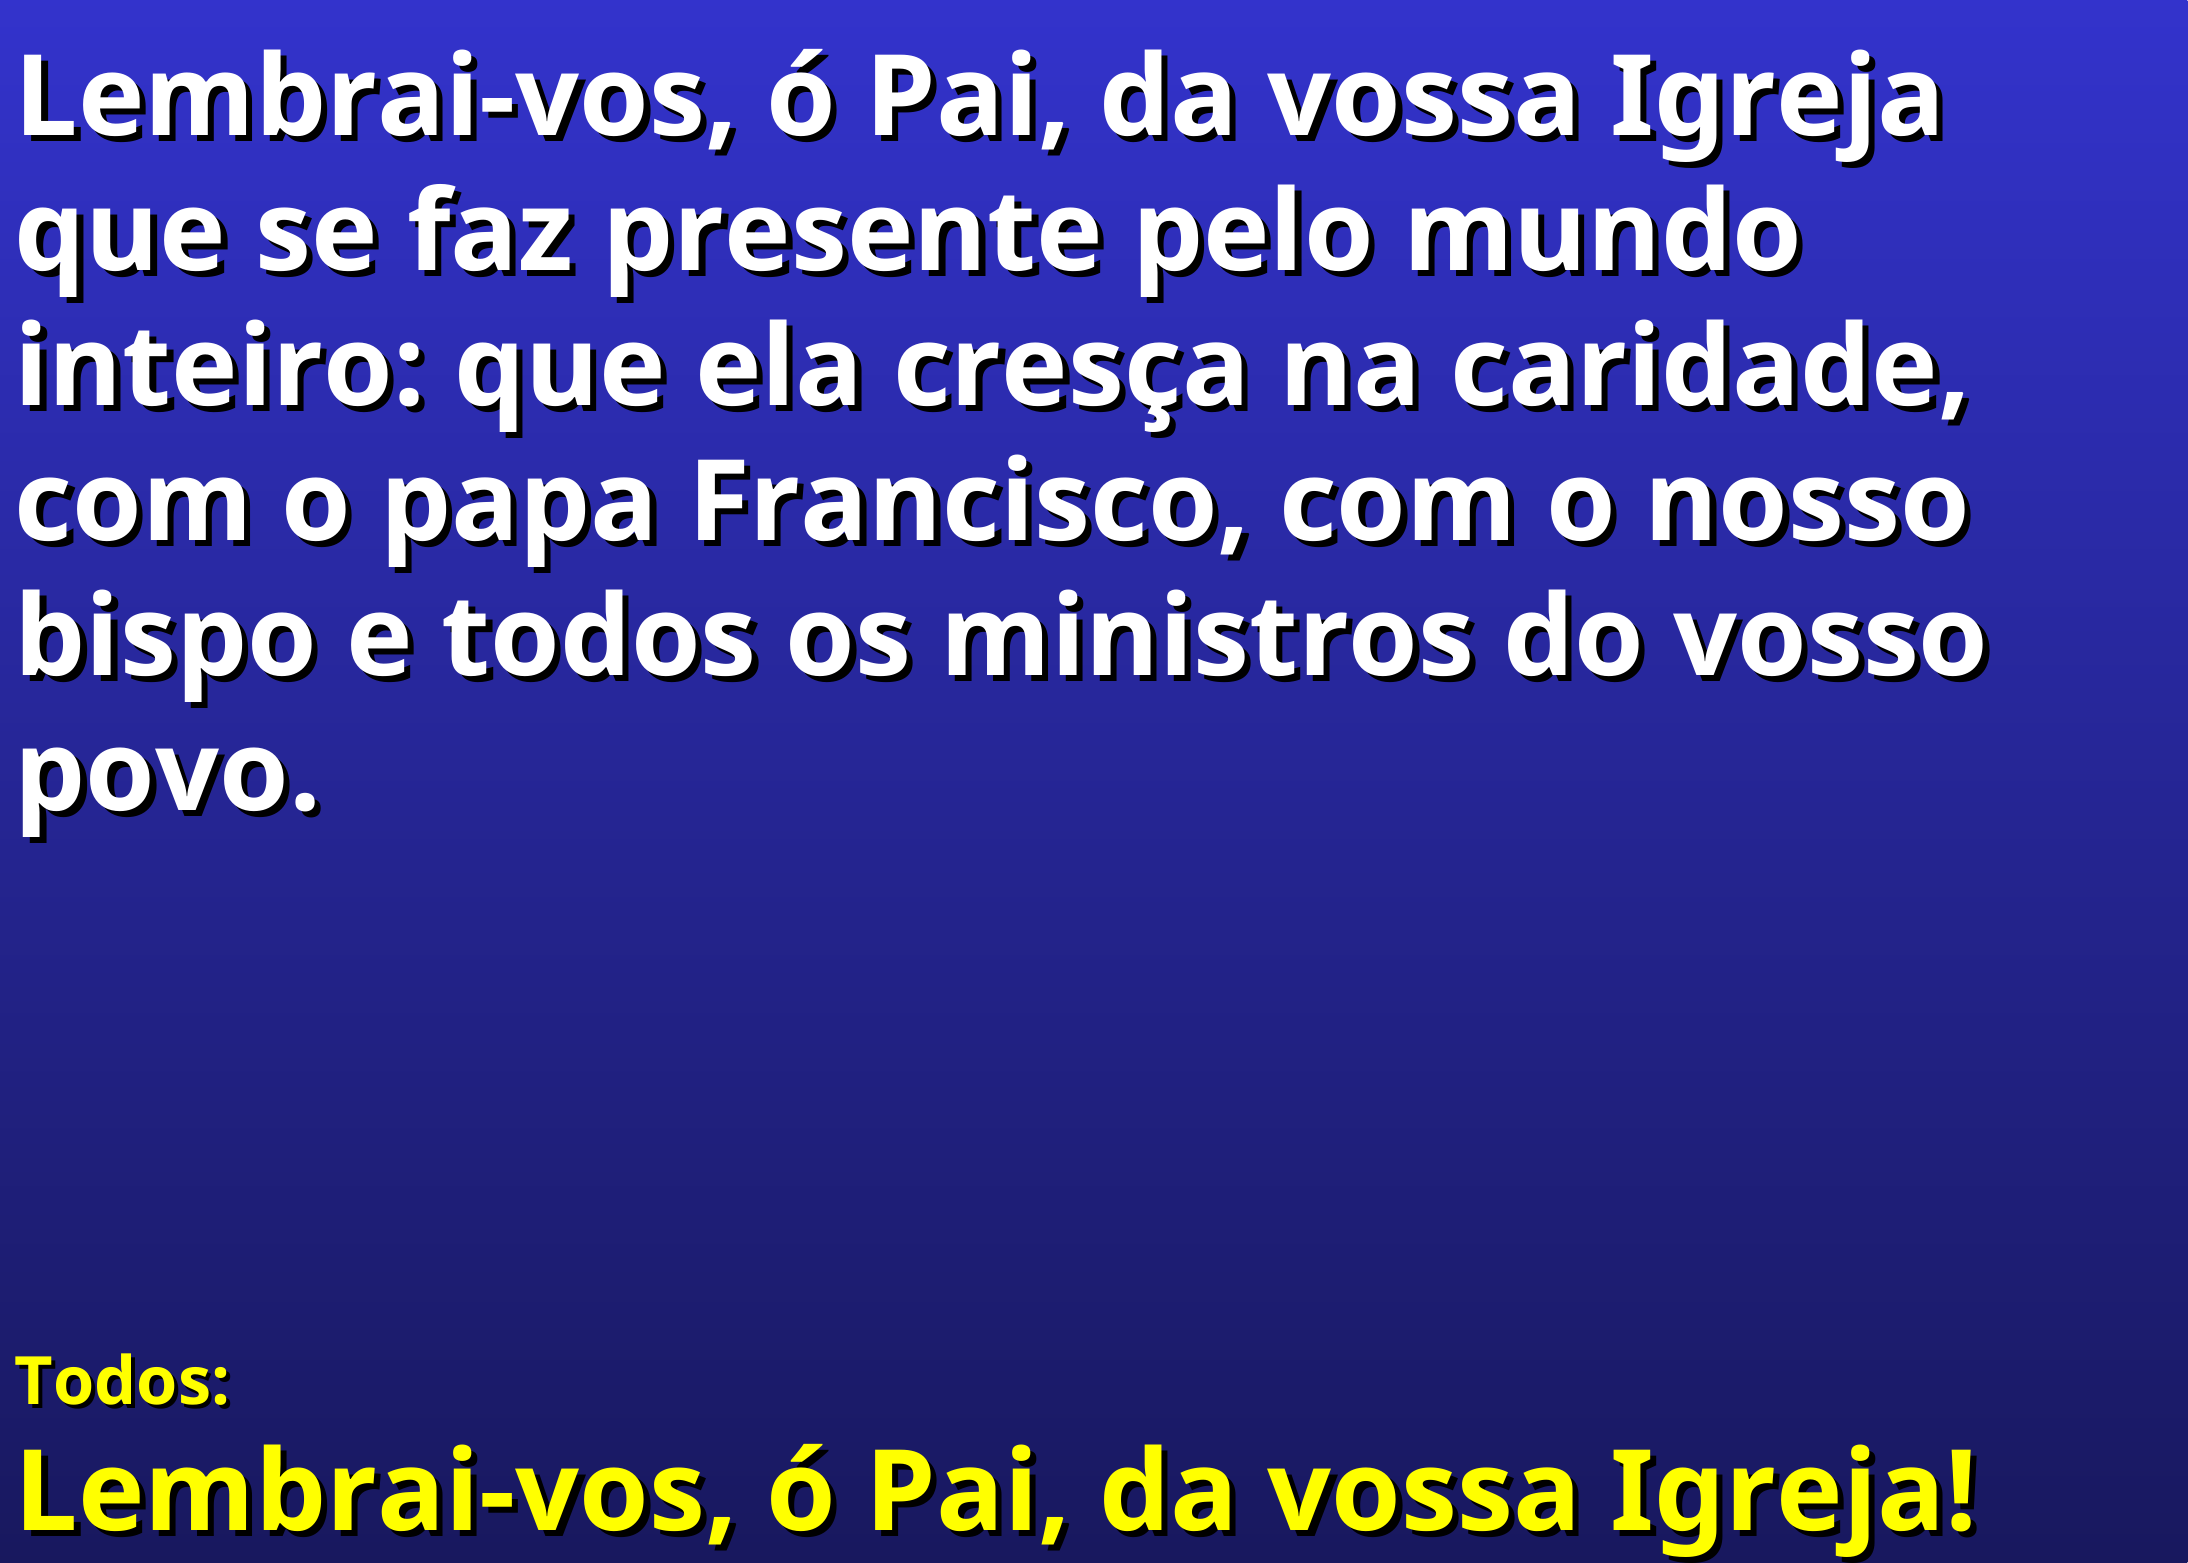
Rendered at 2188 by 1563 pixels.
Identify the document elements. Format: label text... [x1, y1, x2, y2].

text_box Lembrai-vos, ó Pai, da vossa Igreja que se faz presente pelo mundo inteiro: que ela cresça na caridade, com o papa Francisco, com o nosso bispo e todos os ministros do vosso povo. Todos: Lembrai-vos, ó Pai, da vossa Igreja! [0, 15, 2188, 1563]
